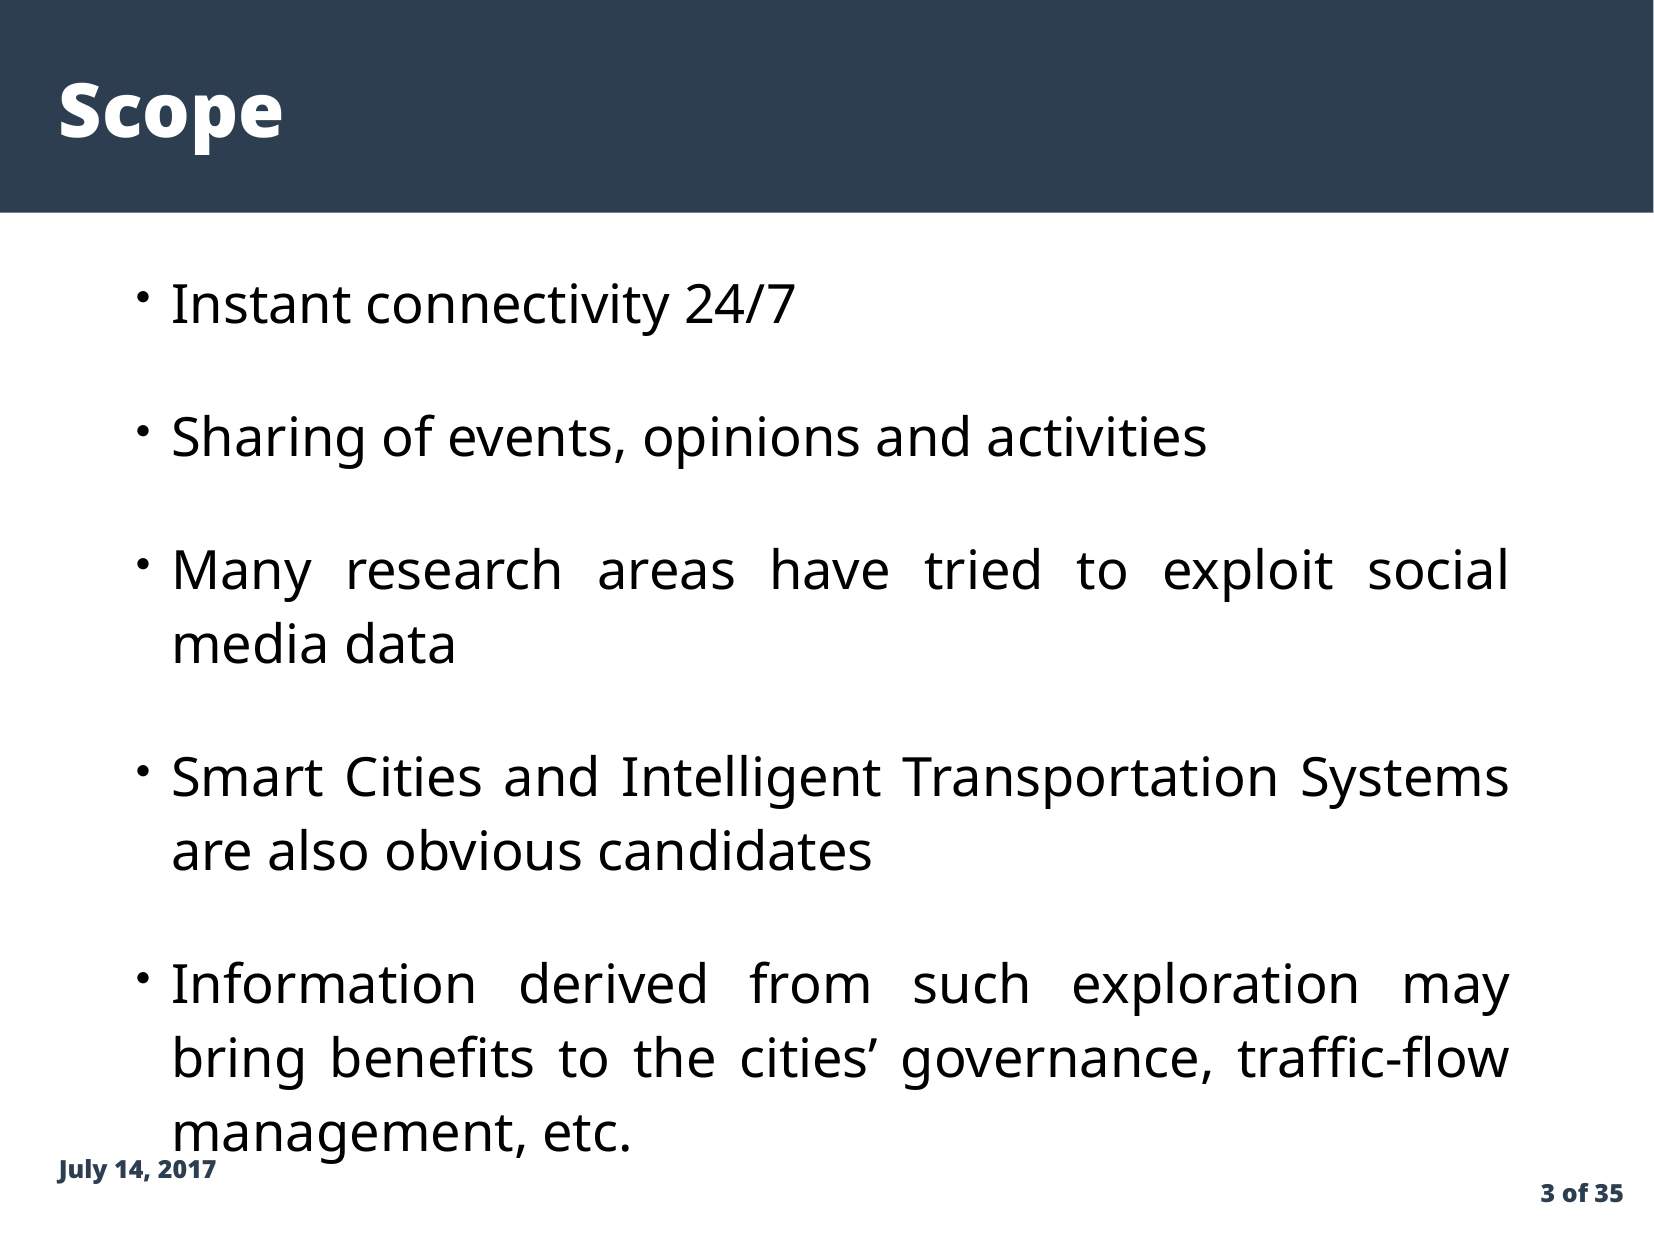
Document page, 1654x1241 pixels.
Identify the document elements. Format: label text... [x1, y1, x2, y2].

title Scope [59, 29, 1595, 187]
text_box Instant connectivity 24/7 Sharing of events, opinions and activities Many research areas have tried to exploit social media data Smart Cities and Intelligent Transportation Systems are also obvious candidates Information derived from such exploration may bring benefits to the cities’ governance, traffic-flow management, etc. [82, 265, 1512, 1070]
